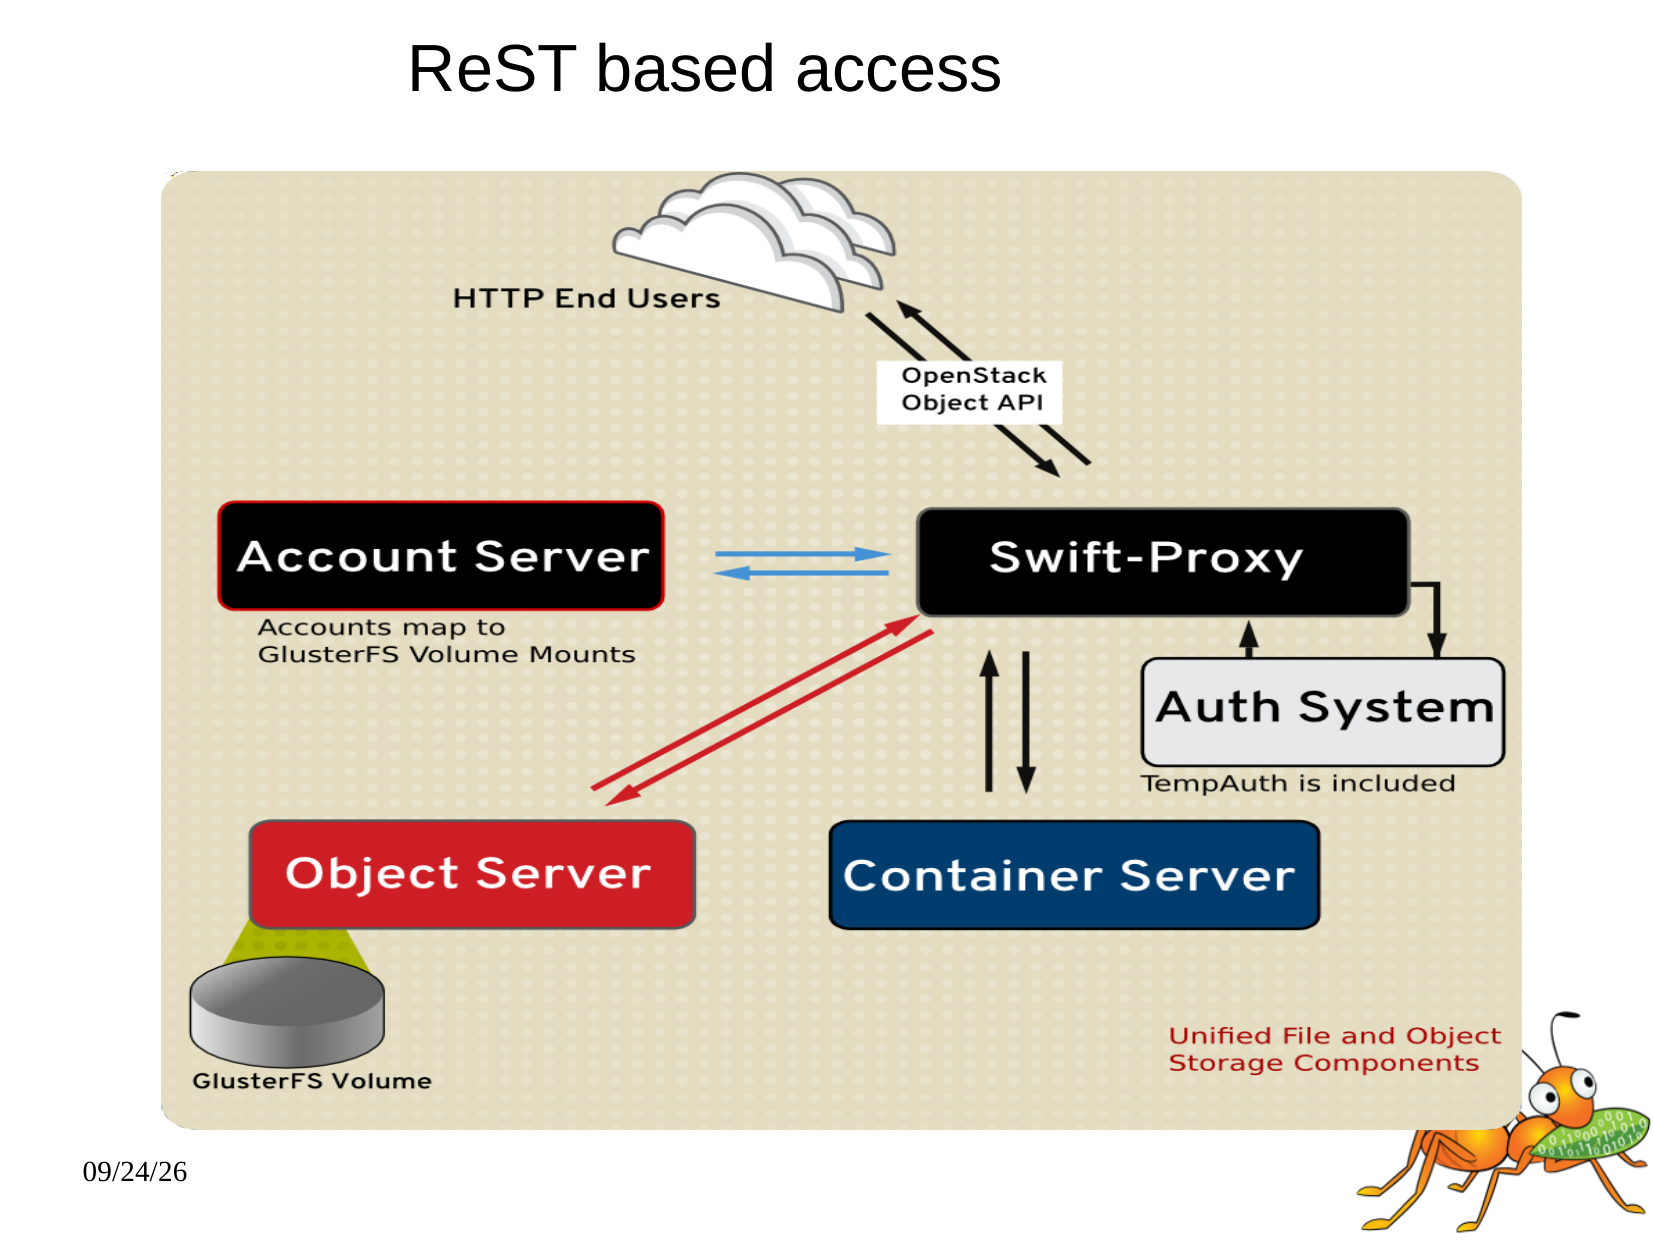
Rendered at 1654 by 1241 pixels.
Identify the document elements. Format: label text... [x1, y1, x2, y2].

text_box ReST based access [70, 23, 1341, 114]
picture [161, 171, 1654, 1235]
